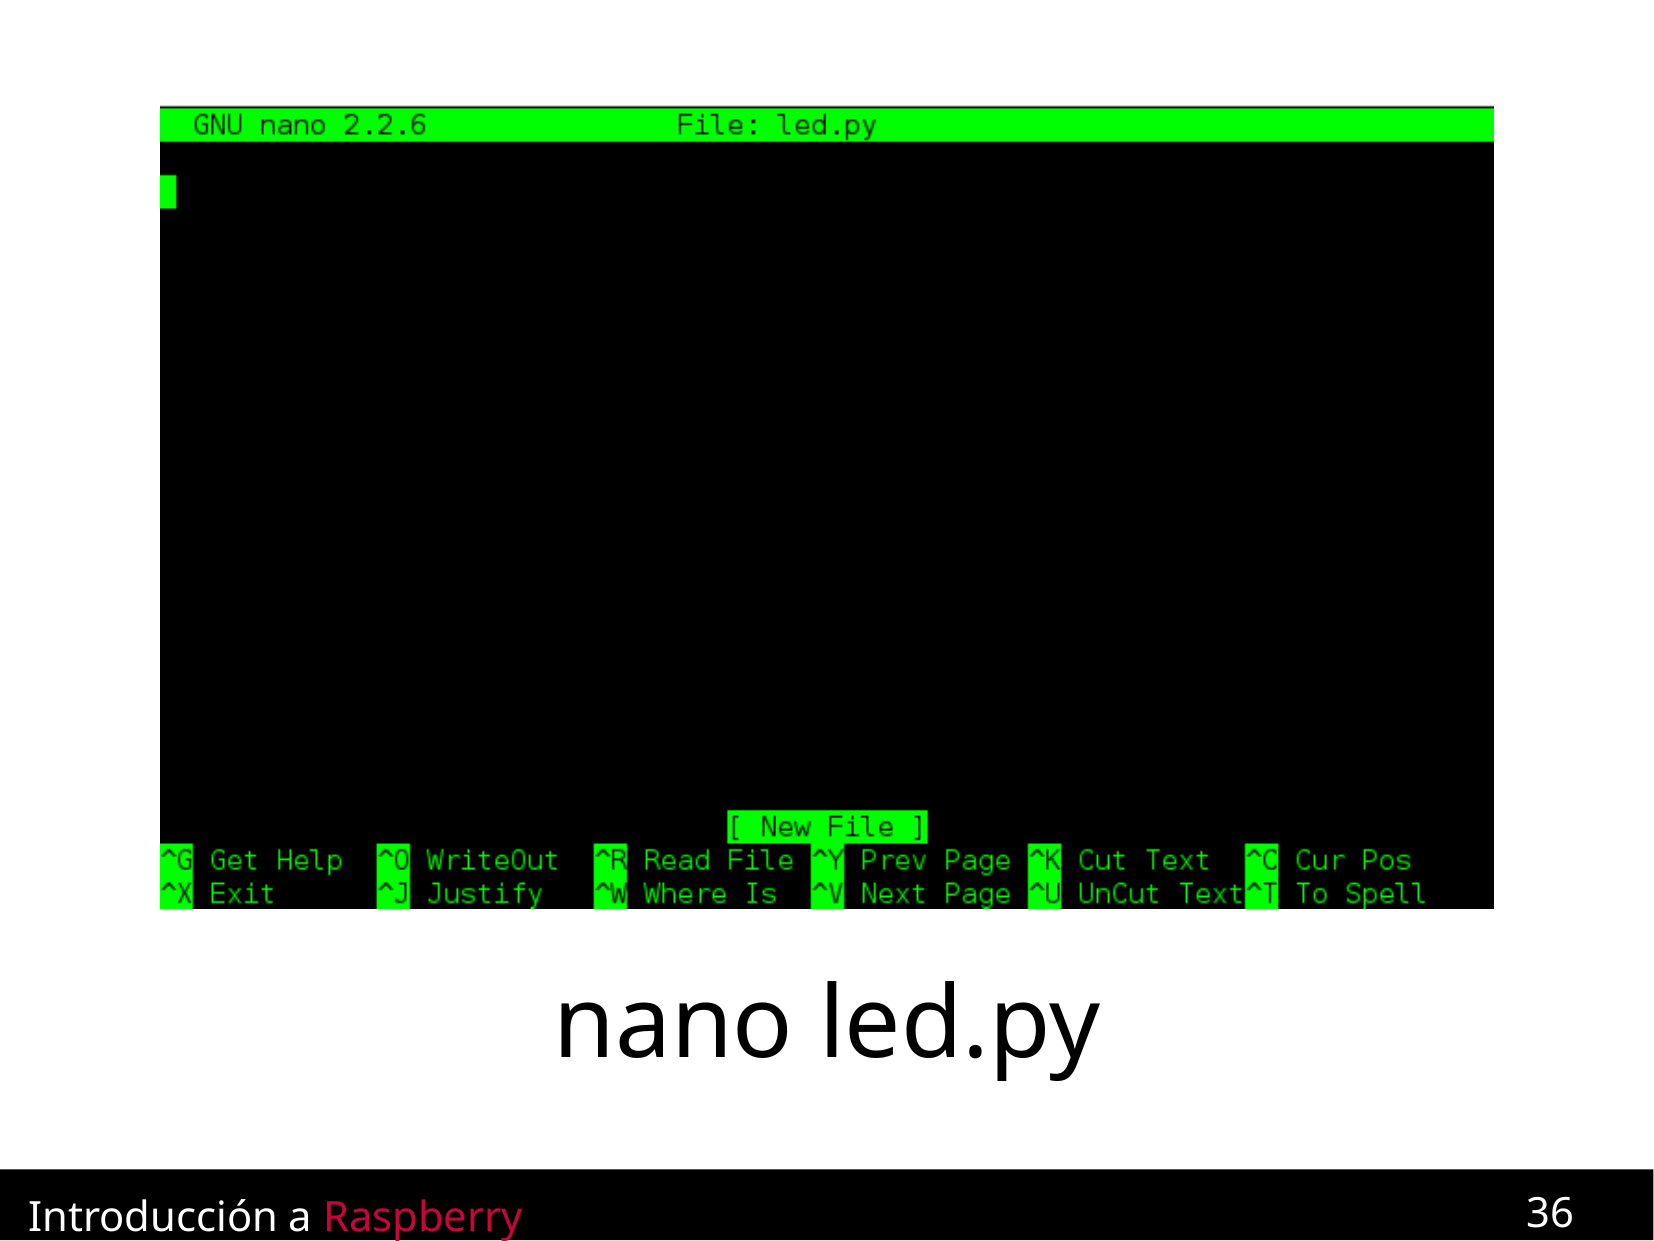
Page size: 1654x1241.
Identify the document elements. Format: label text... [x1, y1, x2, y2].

picture [160, 105, 1494, 909]
text_box Introducción a Raspberry Pi [13, 1179, 556, 1241]
title nano led.py [82, 915, 1572, 1123]
text_box <number> [1521, 1175, 1654, 1241]
text_box [0, 0, 1654, 1241]
